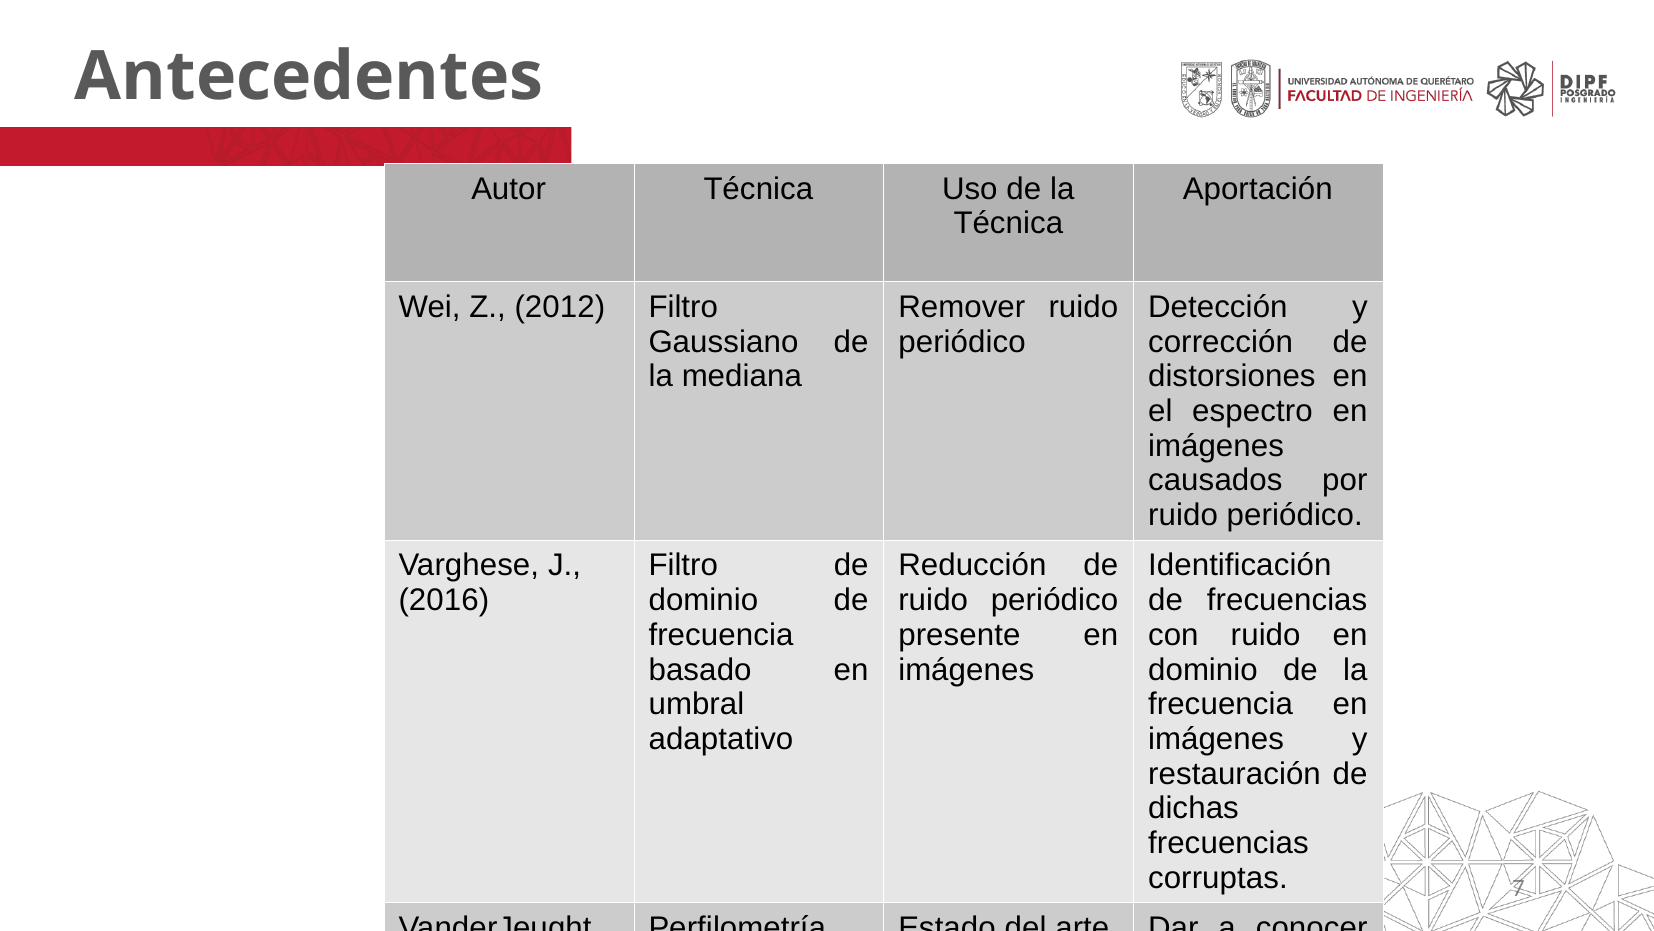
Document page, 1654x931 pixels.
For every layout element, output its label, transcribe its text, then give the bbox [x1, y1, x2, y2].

table_cell Identificación de frecuencias con ruido en dominio de la frecuencia en imágenes y restauración de dichas frecuencias corruptas. [1134, 541, 1383, 902]
table_cell VanderJeught S, (2016) [385, 903, 634, 931]
picture [1176, 54, 1620, 133]
table_cell Varghese, J., (2016) [385, 541, 634, 902]
table_header Aportación [1134, 164, 1383, 281]
picture [1384, 781, 1654, 931]
table_cell Filtro Gaussiano de la mediana [635, 282, 883, 540]
table_header Uso de la Técnica [884, 164, 1133, 281]
text_box Antecedentes [54, 11, 572, 127]
table_cell Estado del arte [884, 903, 1133, 931]
table_cell Remover ruido periódico [884, 282, 1133, 540]
table_cell Perfilometría [635, 903, 883, 931]
picture [0, 127, 572, 166]
table_header Autor [385, 164, 634, 281]
table_header Técnica [635, 164, 883, 281]
table_cell Detección y corrección de distorsiones en el espectro en imágenes causados por ruido periódico. [1134, 282, 1383, 540]
table_cell Dar a conocer los métodos más comúnmente utilizados para la reconstrucción y la medición de superficies 3D. [1134, 903, 1383, 931]
table_cell Wei, Z., (2012) [385, 282, 634, 540]
table_cell Reducción de ruido periódico presente en imágenes [884, 541, 1133, 902]
table_cell Filtro de dominio de frecuencia basado en umbral adaptativo [635, 541, 883, 902]
